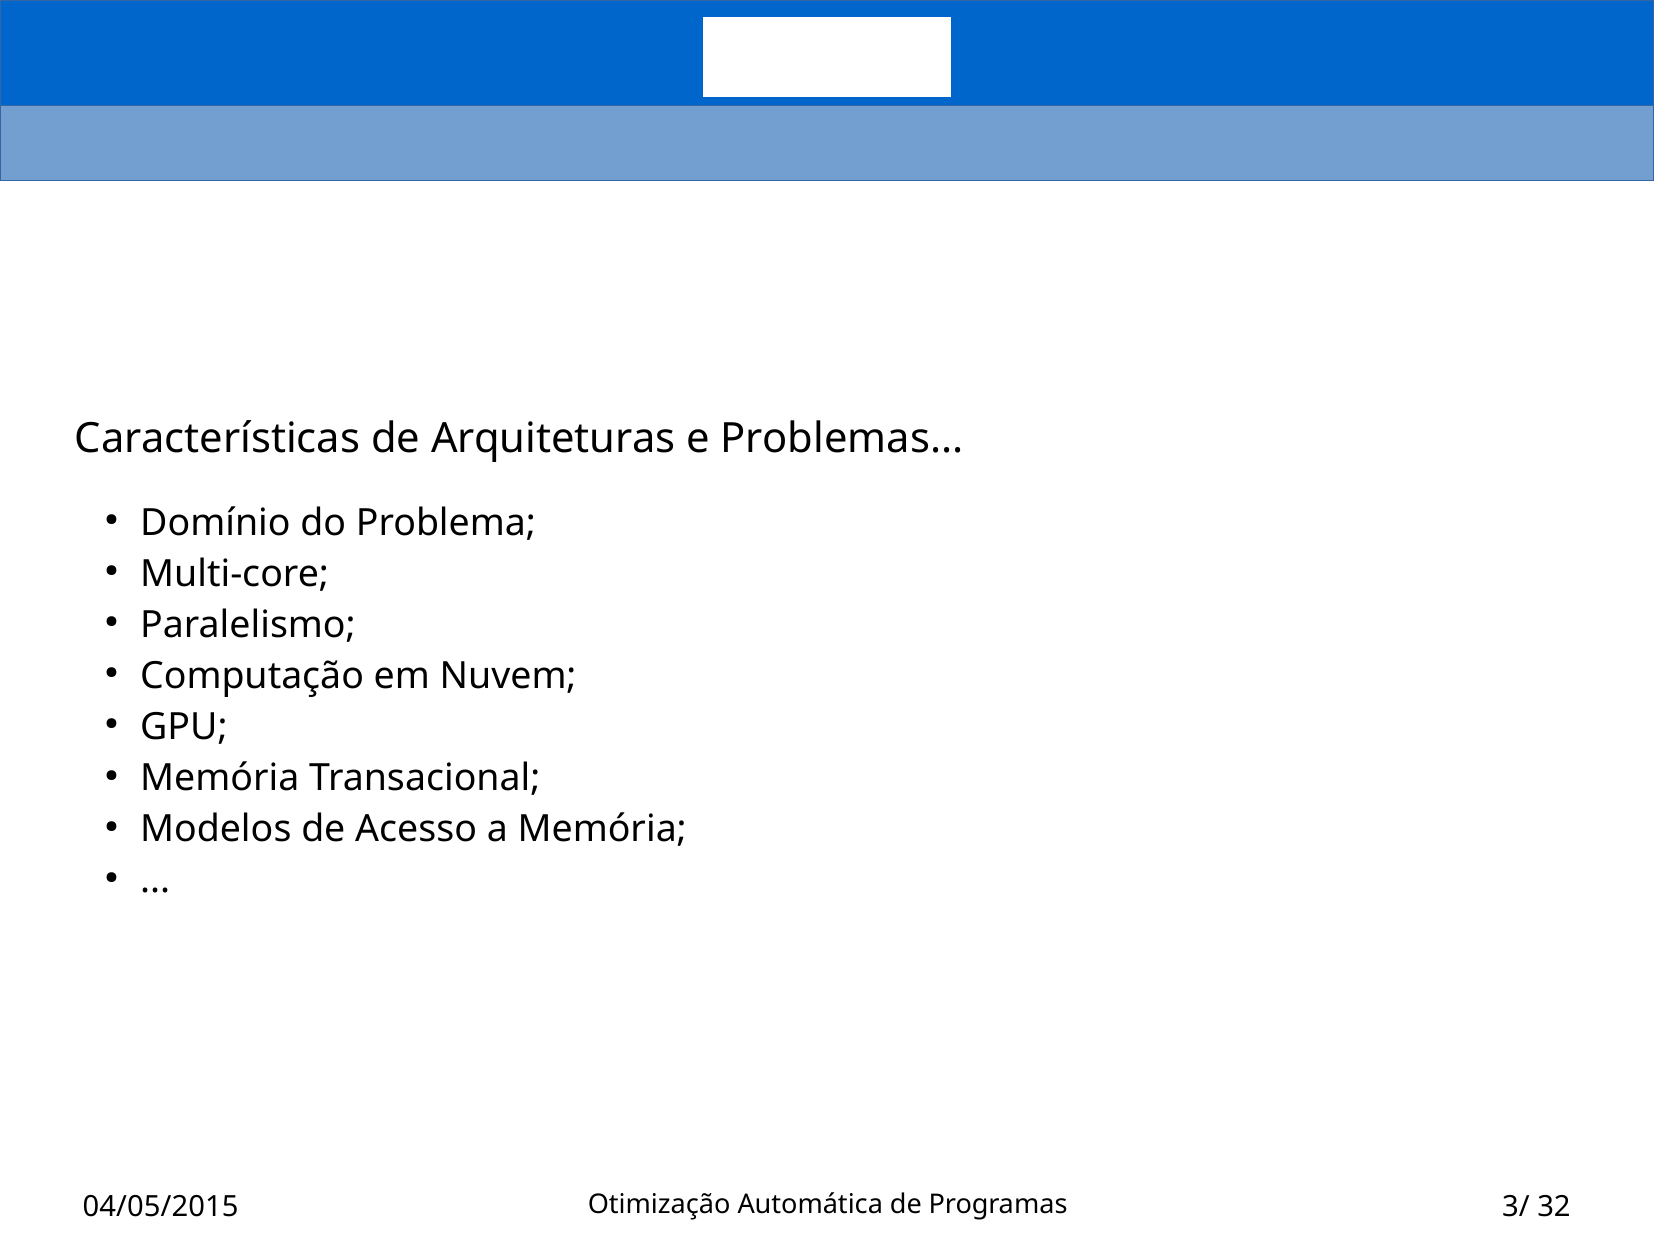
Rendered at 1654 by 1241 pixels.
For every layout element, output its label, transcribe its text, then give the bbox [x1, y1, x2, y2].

text_box Características de Arquiteturas e Problemas... [60, 400, 903, 468]
title Contexto [82, 0, 1571, 161]
text_box Domínio do Problema; Multi-core; Paralelismo; Computação em Nuvem; GPU; Memória Transacional; Modelos de Acesso a Memória; ... [90, 488, 630, 882]
